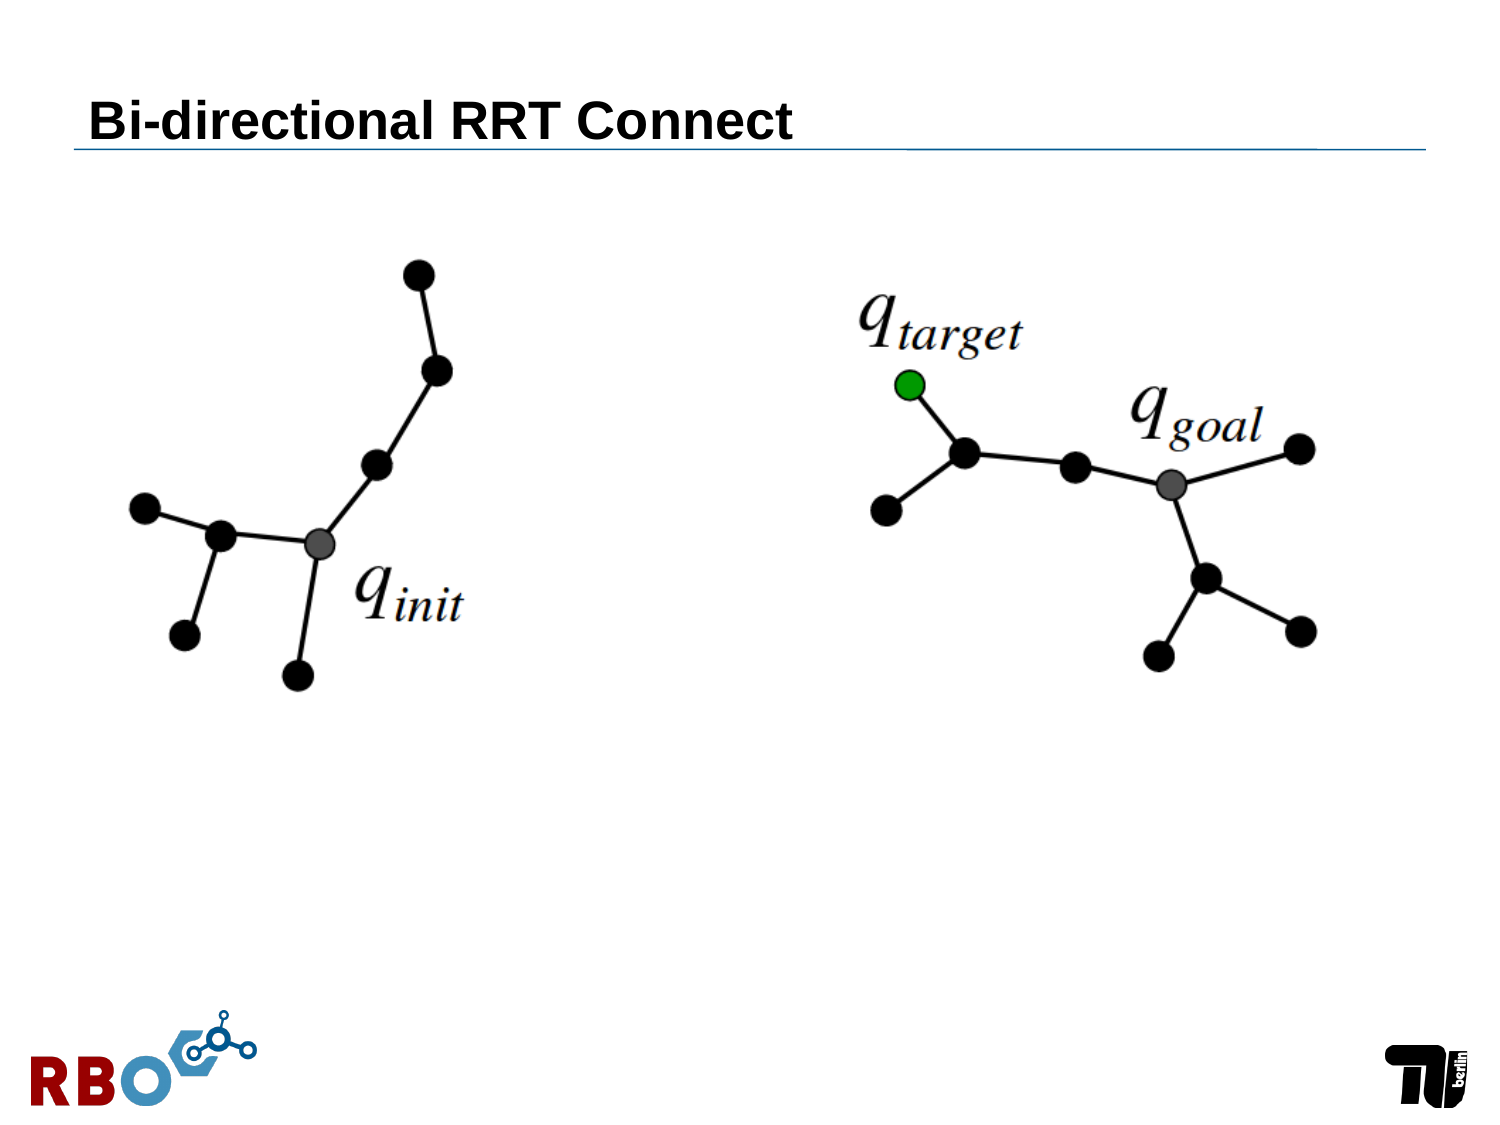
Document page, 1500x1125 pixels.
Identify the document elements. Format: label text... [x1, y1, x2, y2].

title Bi-directional RRT Connect [73, 70, 1424, 173]
picture [24, 197, 1475, 804]
picture [1377, 1045, 1468, 1108]
picture [31, 1010, 257, 1106]
